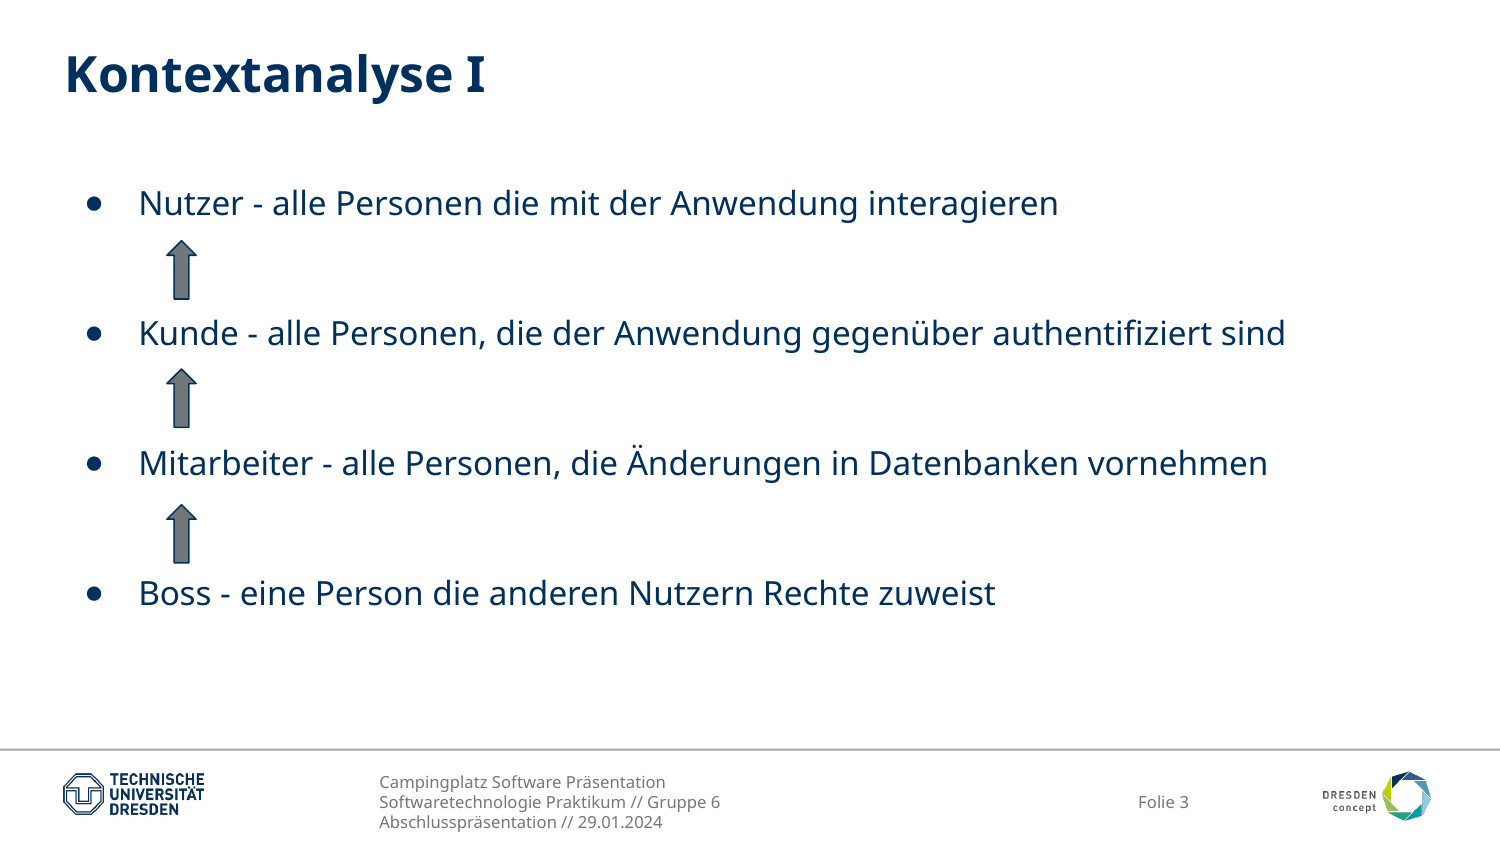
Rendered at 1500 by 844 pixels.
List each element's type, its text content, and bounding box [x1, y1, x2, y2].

text_box [166, 368, 197, 428]
picture [63, 773, 204, 815]
text_box [166, 240, 197, 299]
picture [1323, 771, 1431, 821]
list Nutzer - alle Personen die mit der Anwendung interagieren Kunde - alle Personen, die der Anwendung gegenüber authentifiziert sind Mitarbeiter - alle Personen, die Änderungen in Datenbanken vornehmen Boss - eine Person die anderen Nutzern Rechte zuweist [63, 182, 1437, 706]
text_box [166, 504, 197, 563]
title Kontextanalyse I [64, 42, 1437, 142]
